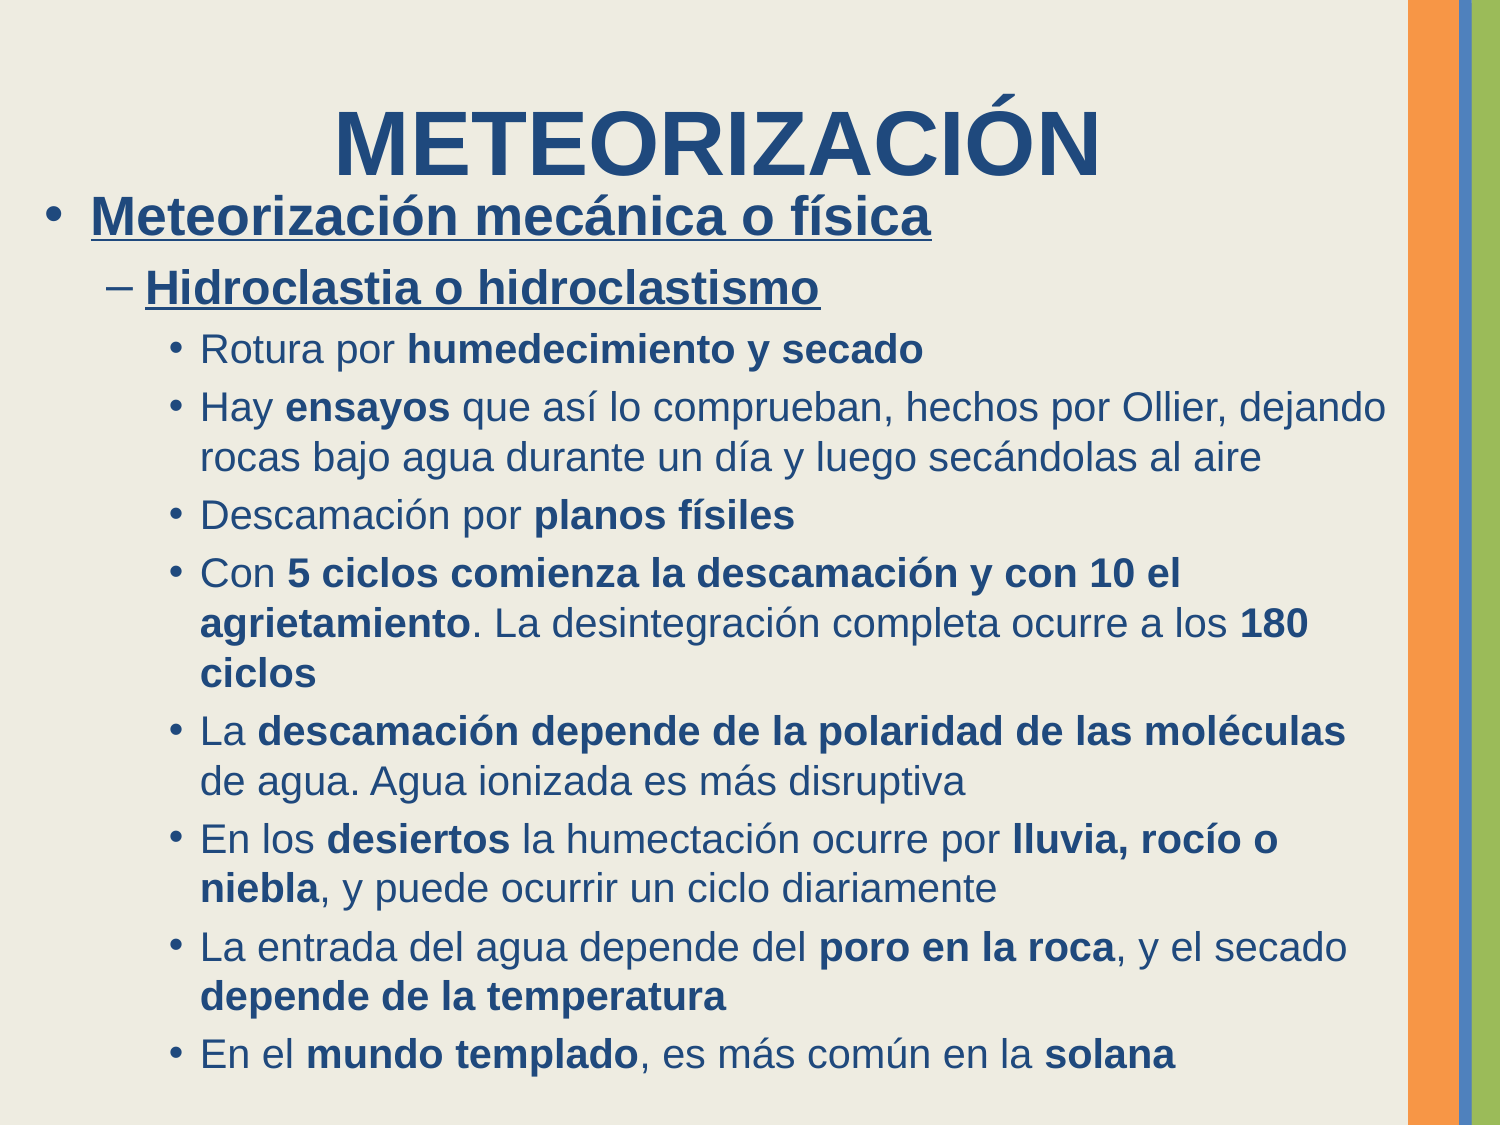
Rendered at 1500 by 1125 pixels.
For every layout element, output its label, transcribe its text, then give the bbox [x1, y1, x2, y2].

title meteorización [29, 45, 1408, 172]
list Meteorización mecánica o física Hidroclastia o hidroclastismo Rotura por humedecimiento y secado Hay ensayos que así lo comprueban, hechos por Ollier, dejando rocas bajo agua durante un día y luego secándolas al aire Descamación por planos físiles Con 5 ciclos comienza la descamación y con 10 el agrietamiento. La desintegración completa ocurre a los 180 ciclos La descamación depende de la polaridad de las moléculas de agua. Agua ionizada es más disruptiva En los desiertos la humectación ocurre por lluvia, rocío o niebla, y puede ocurrir un ciclo diariamente La entrada del agua depende del poro en la roca, y el secado depende de la temperatura En el mundo templado, es más común en la solana [29, 172, 1408, 1102]
